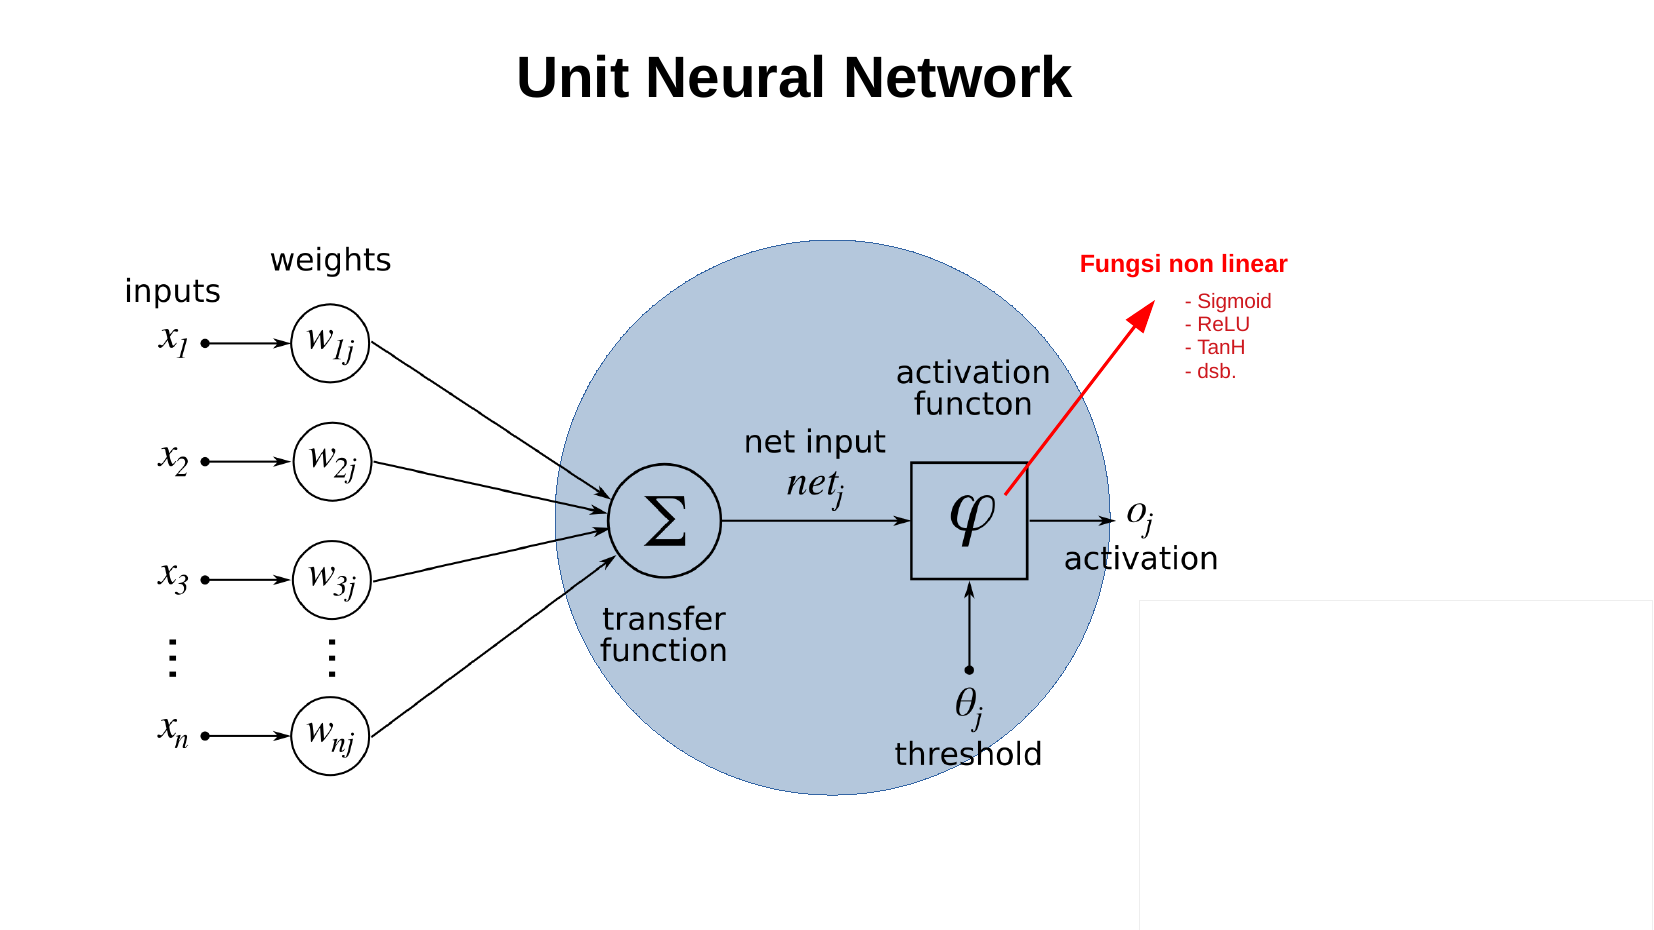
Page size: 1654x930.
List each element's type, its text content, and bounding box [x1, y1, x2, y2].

text_box - Sigmoid - ReLU - TanH - dsb. [1170, 282, 1471, 391]
text_box [745, 781, 920, 796]
picture [107, 239, 1246, 781]
title Unit Neural Network [240, 0, 1351, 156]
text_box Fungsi non linear [1065, 242, 1351, 285]
